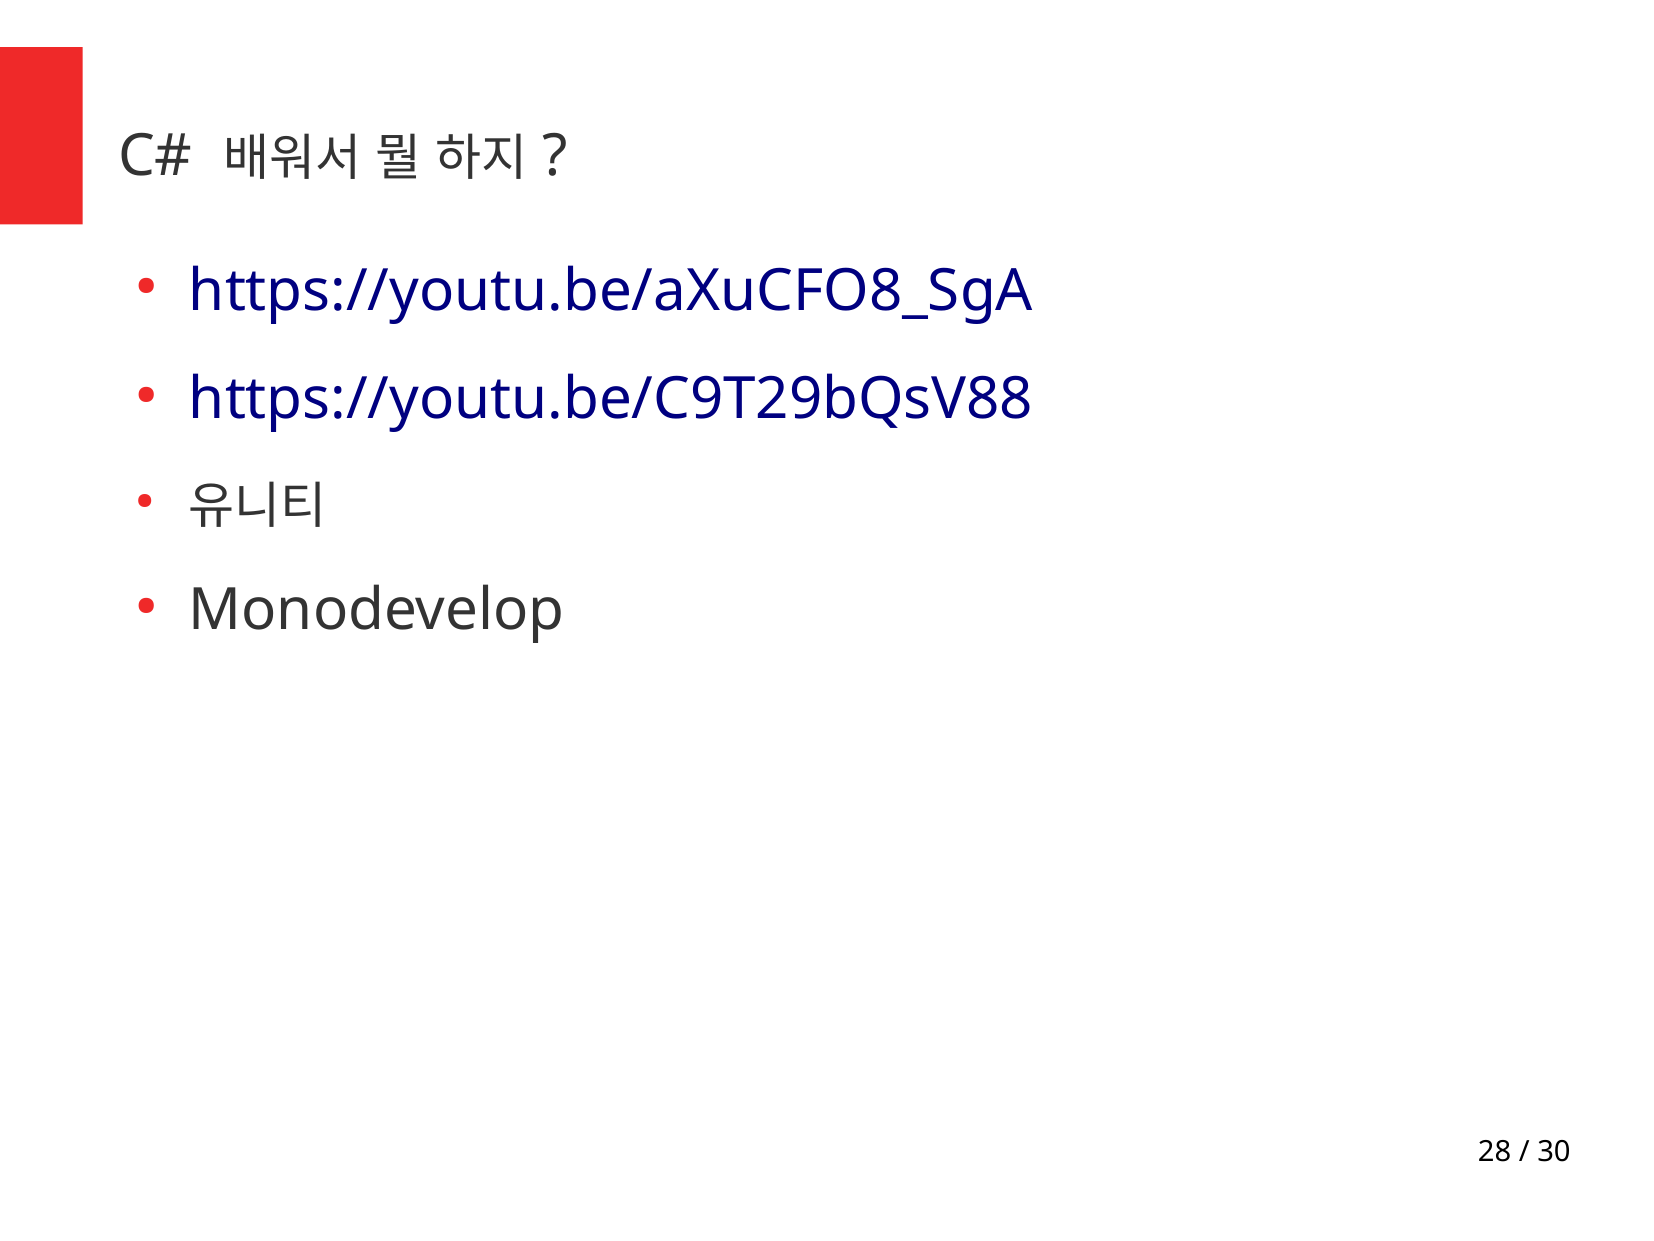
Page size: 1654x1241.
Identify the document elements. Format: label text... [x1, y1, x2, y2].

title C# 배워서 뭘 하지? [118, 49, 1571, 257]
list https://youtu.be/aXuCFO8_SgA https://youtu.be/C9T29bQsV88 유니티 Monodevelop [118, 248, 1595, 1182]
